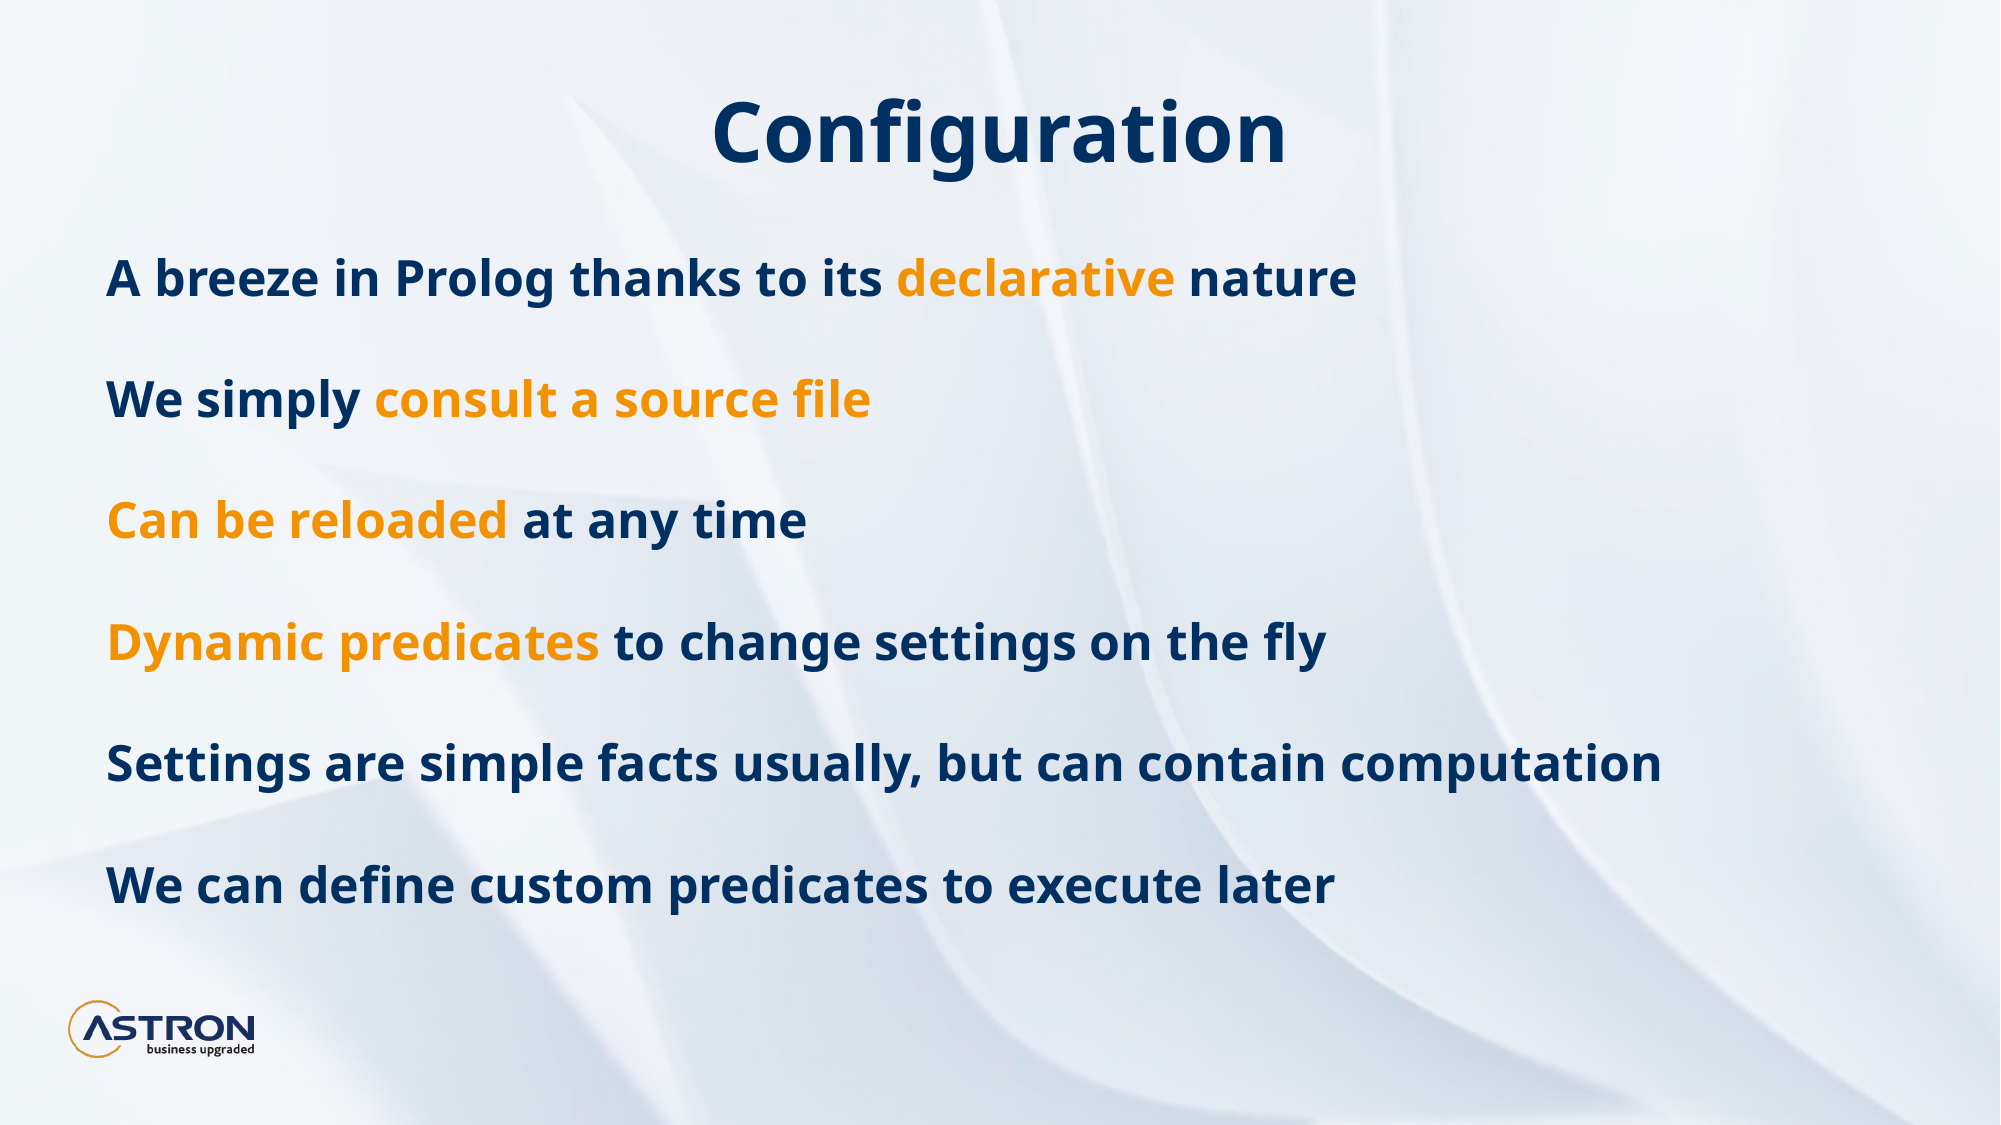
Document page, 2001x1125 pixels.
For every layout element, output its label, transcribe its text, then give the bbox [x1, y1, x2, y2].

title Configuration [133, 112, 1867, 189]
picture [0, 0, 2000, 1125]
text_box A breeze in Prolog thanks to its declarative nature We simply consult a source file Can be reloaded at any time Dynamic predicates to change settings on the fly Settings are simple facts usually, but can contain computation We can define custom predicates to execute later [92, 224, 1908, 938]
